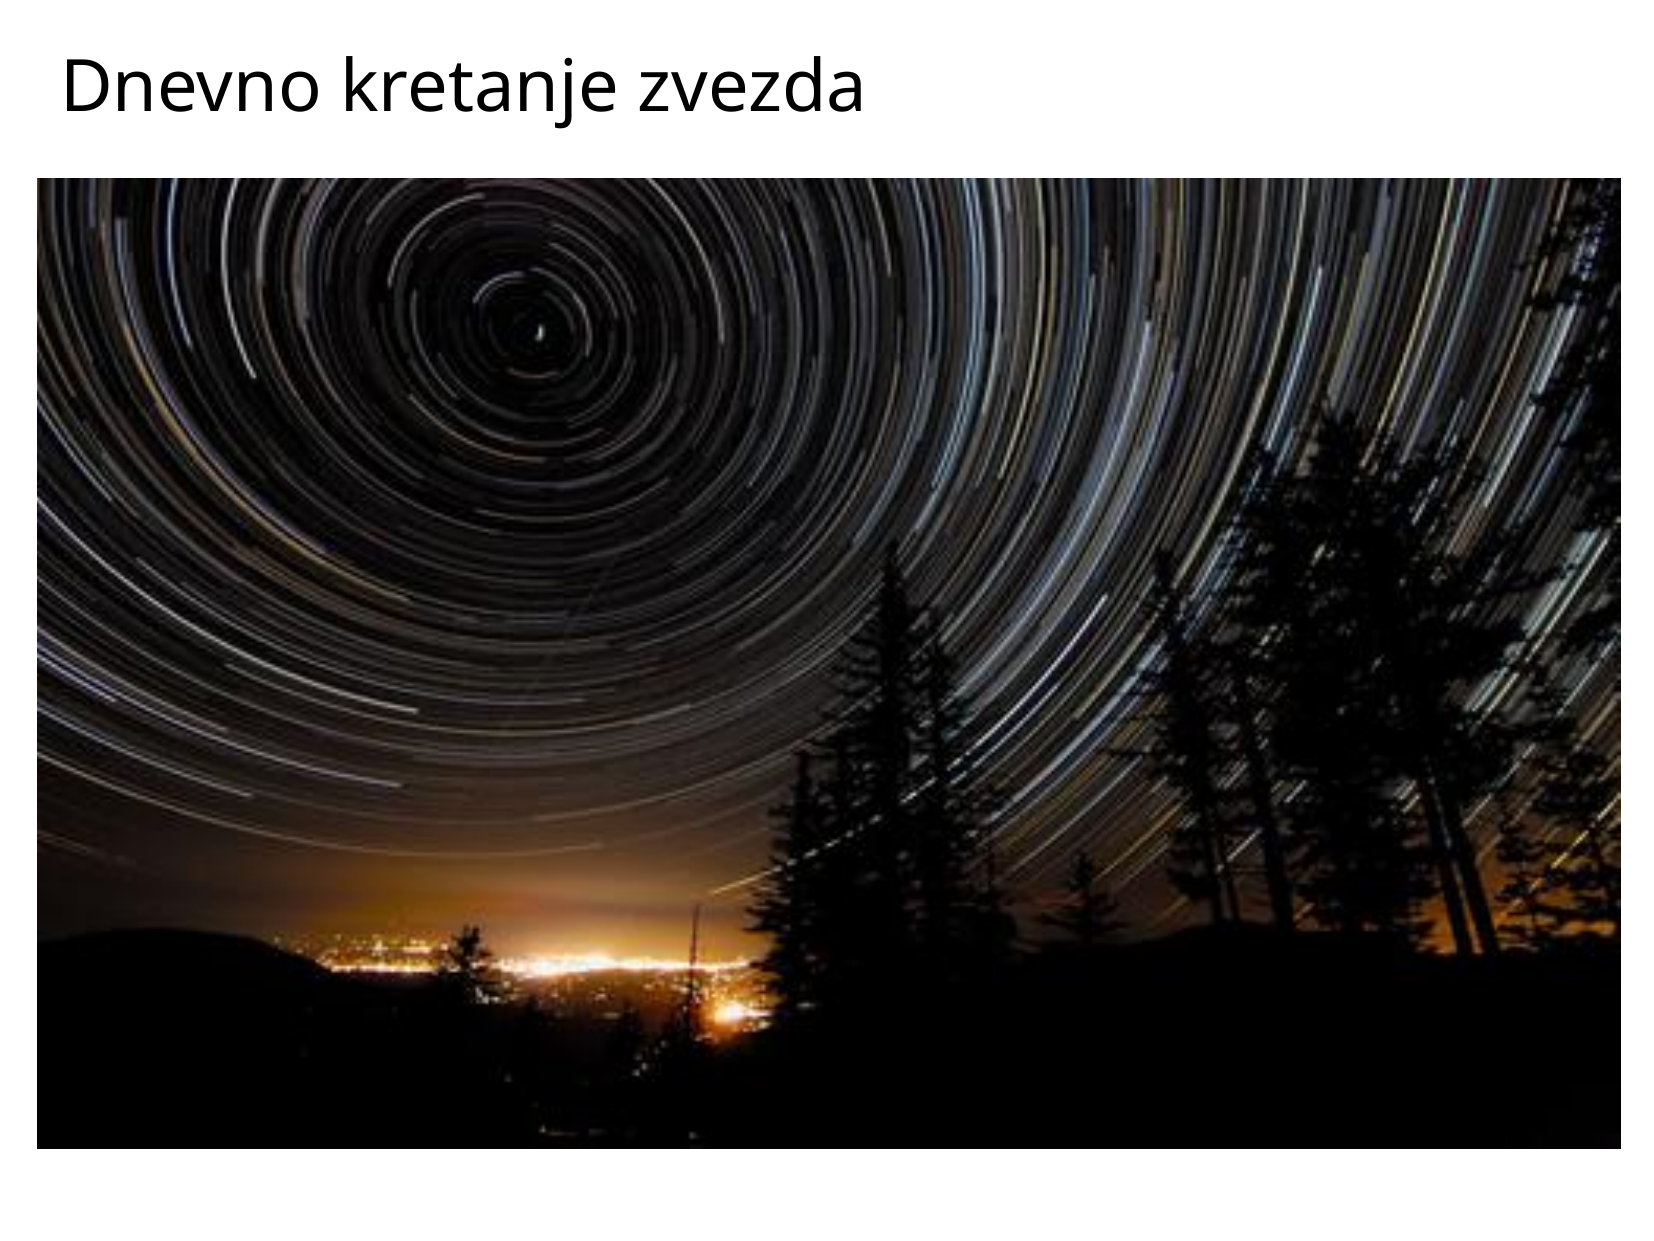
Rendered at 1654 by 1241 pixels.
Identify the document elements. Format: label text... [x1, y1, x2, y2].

picture [37, 178, 1621, 1149]
title Dnevno kretanje zvezda [59, 17, 1648, 150]
